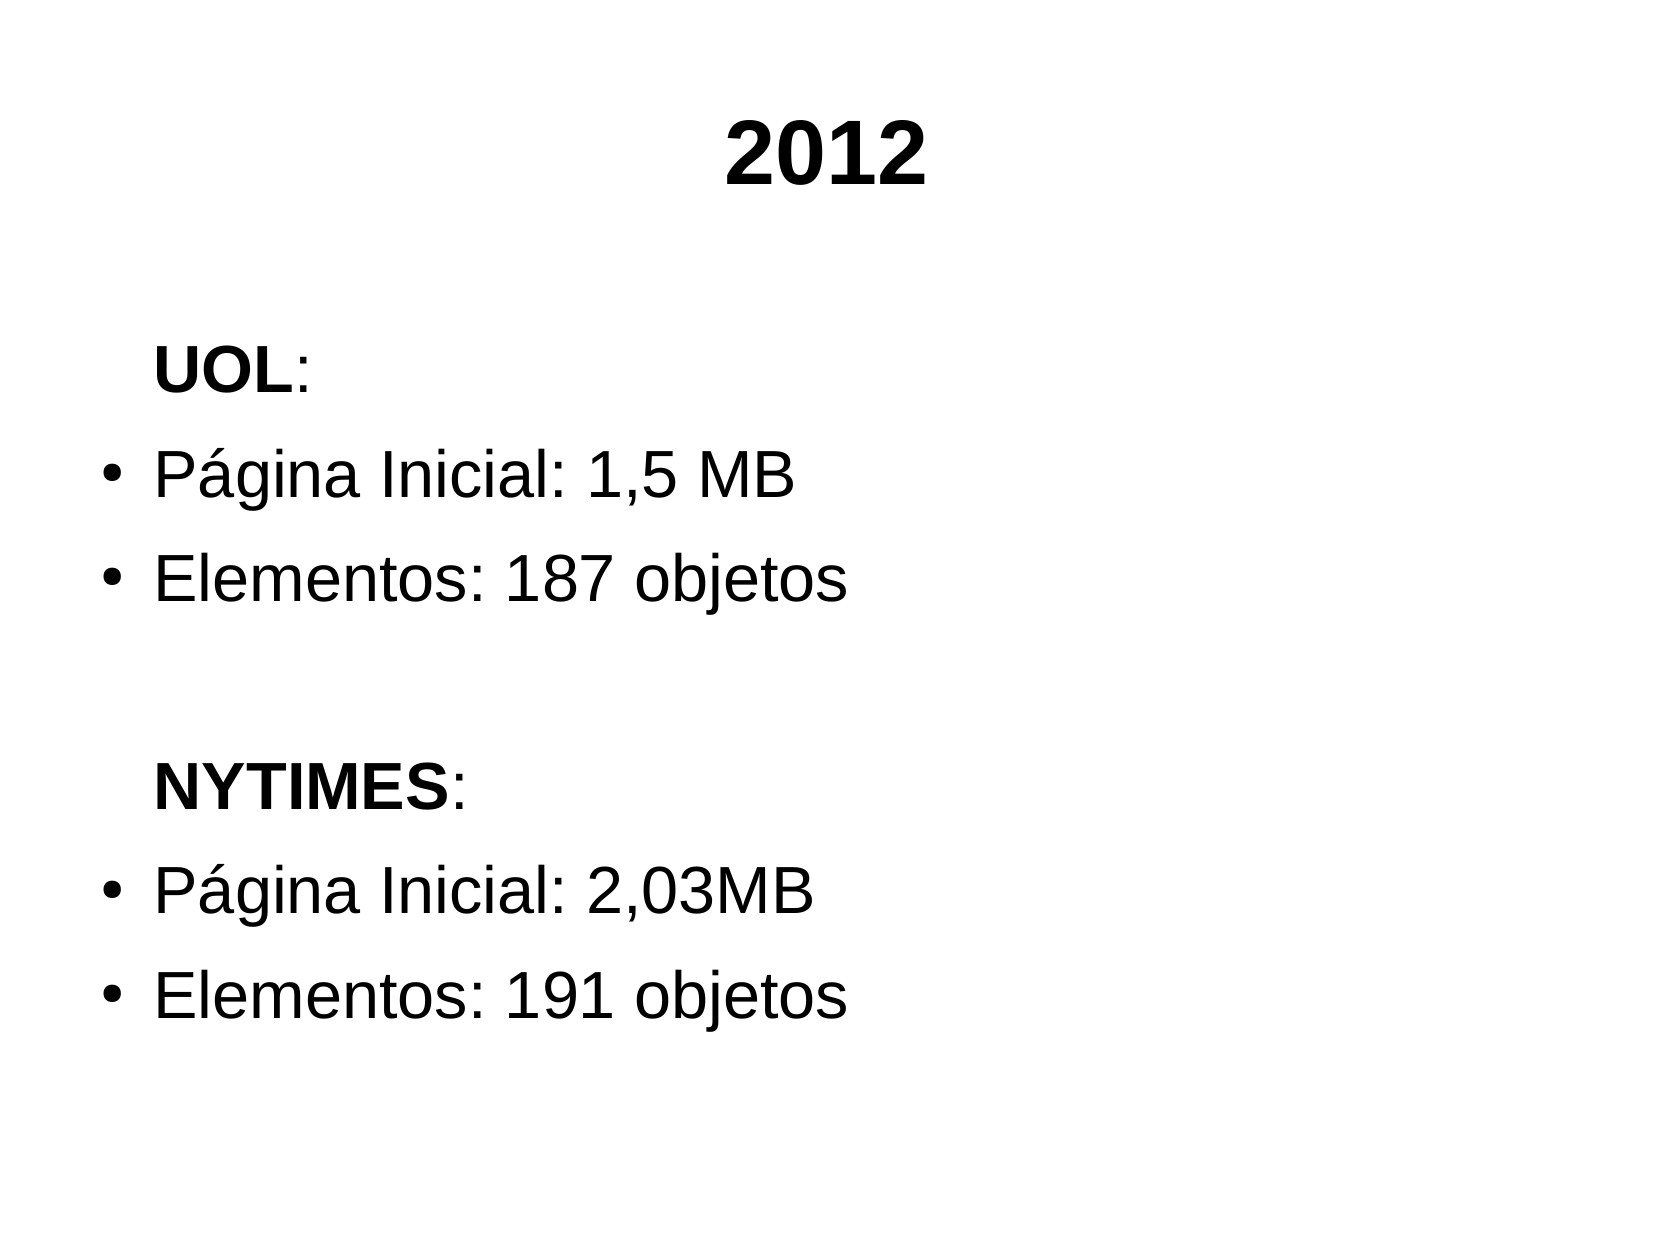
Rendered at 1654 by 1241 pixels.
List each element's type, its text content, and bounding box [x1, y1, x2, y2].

list UOL: Página Inicial: 1,5 MB Elementos: 187 objetos NYTIMES: Página Inicial: 2,03MB Elementos: 191 objetos [82, 290, 1538, 1075]
title 2012 [82, 49, 1571, 257]
